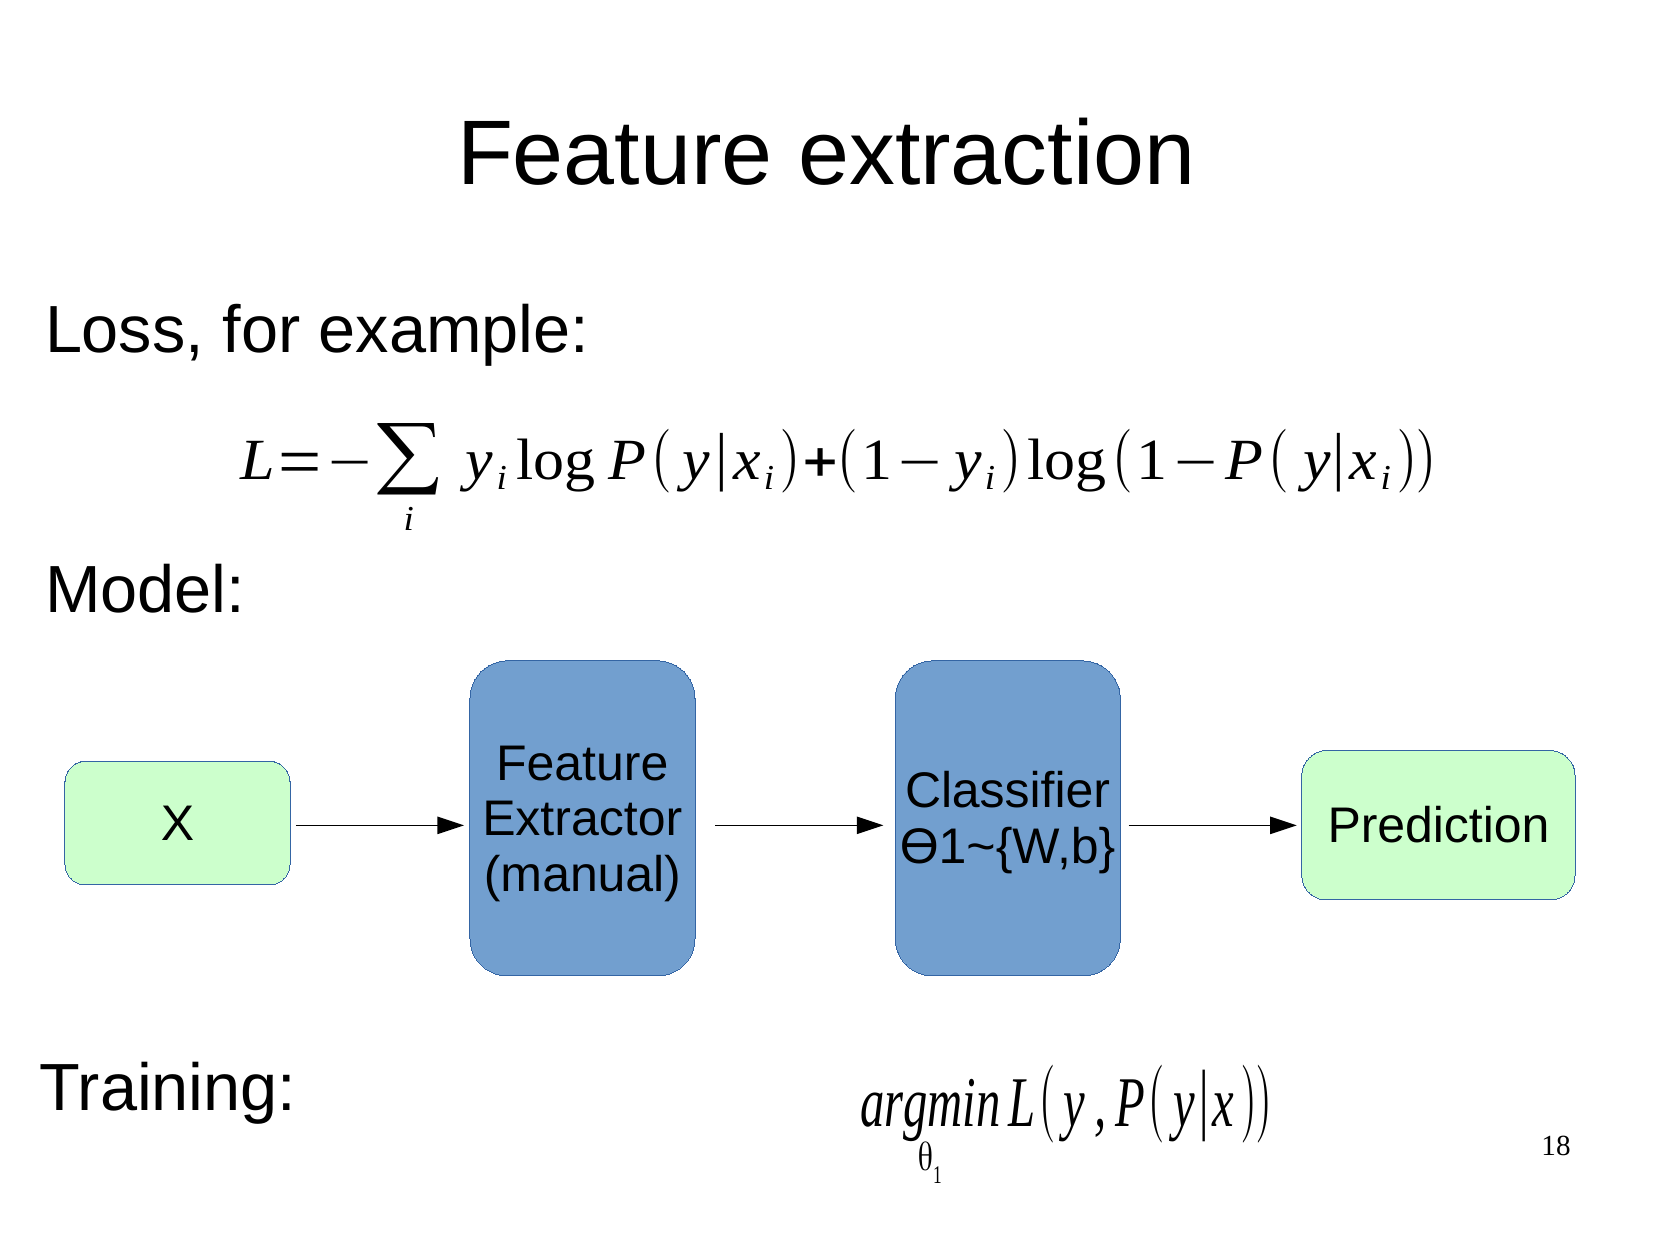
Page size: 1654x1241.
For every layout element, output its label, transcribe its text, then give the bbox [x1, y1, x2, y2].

text_box Prediction [1301, 750, 1576, 900]
text_box Training: [39, 1050, 361, 1125]
text_box Classifier Ɵ1~{W,b} [895, 660, 1121, 976]
text_box Model: [45, 537, 676, 641]
chart [847, 1058, 1285, 1188]
chart [221, 417, 1453, 537]
title Feature extraction [82, 49, 1571, 257]
text_box Feature Extractor (manual) [469, 660, 696, 976]
text_box Loss, for example: [45, 278, 676, 381]
text_box X [64, 761, 291, 885]
